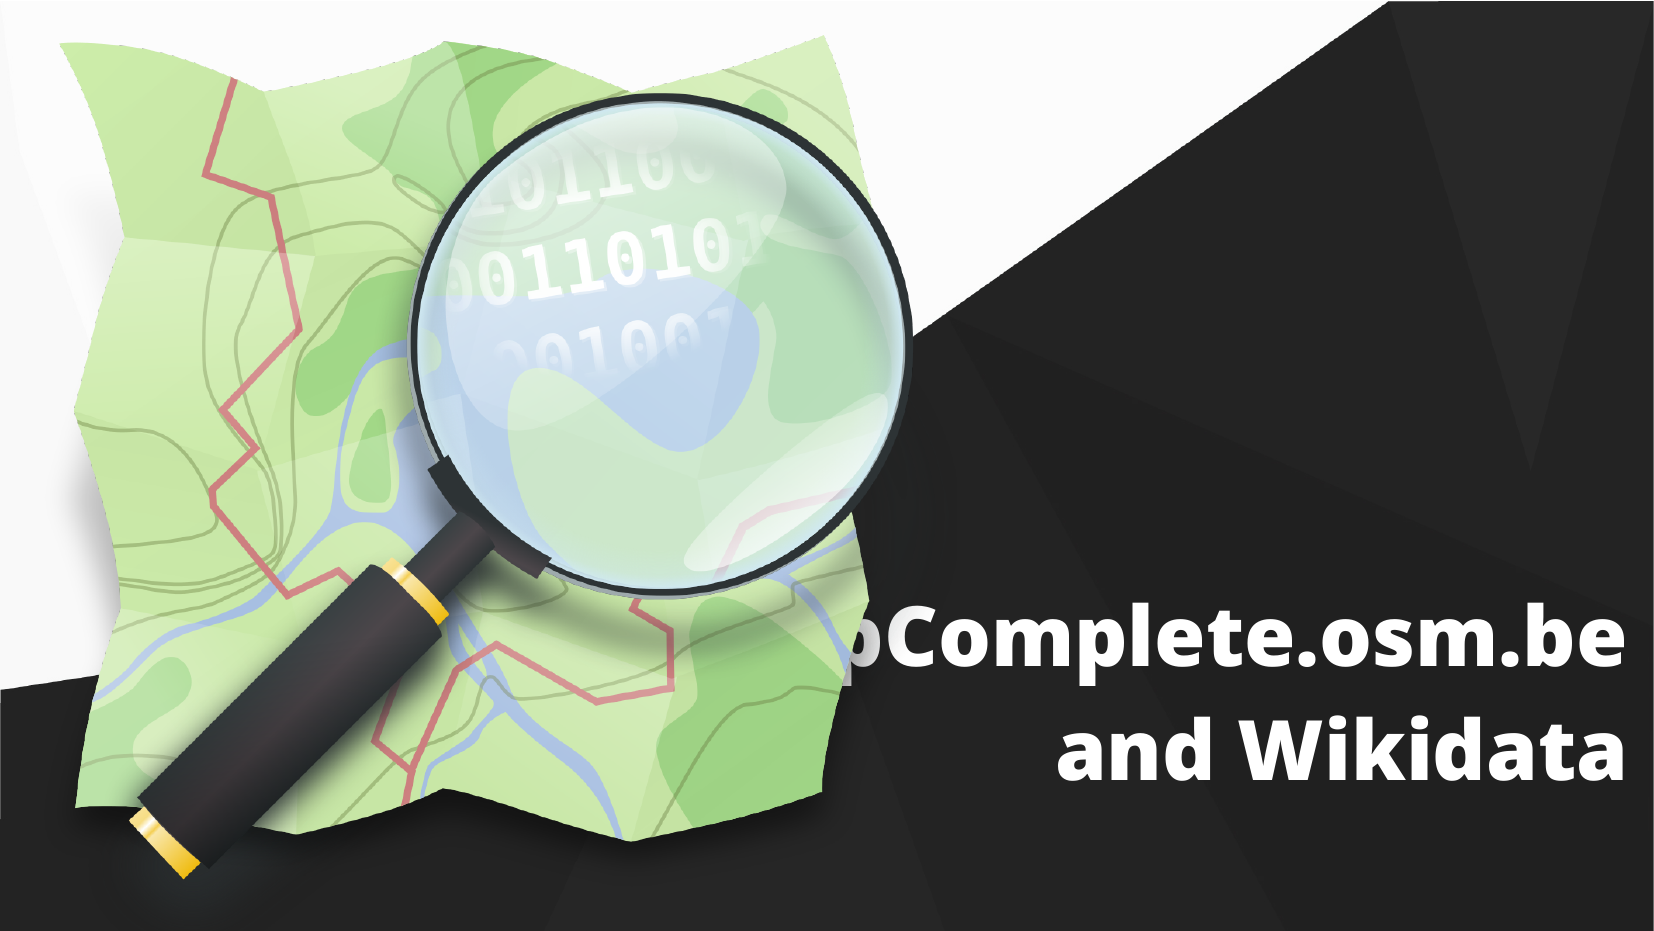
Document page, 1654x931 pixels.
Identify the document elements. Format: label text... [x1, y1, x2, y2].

title MapComplete.osm.be and Wikidata [957, 577, 1629, 805]
picture [0, 1, 1654, 931]
